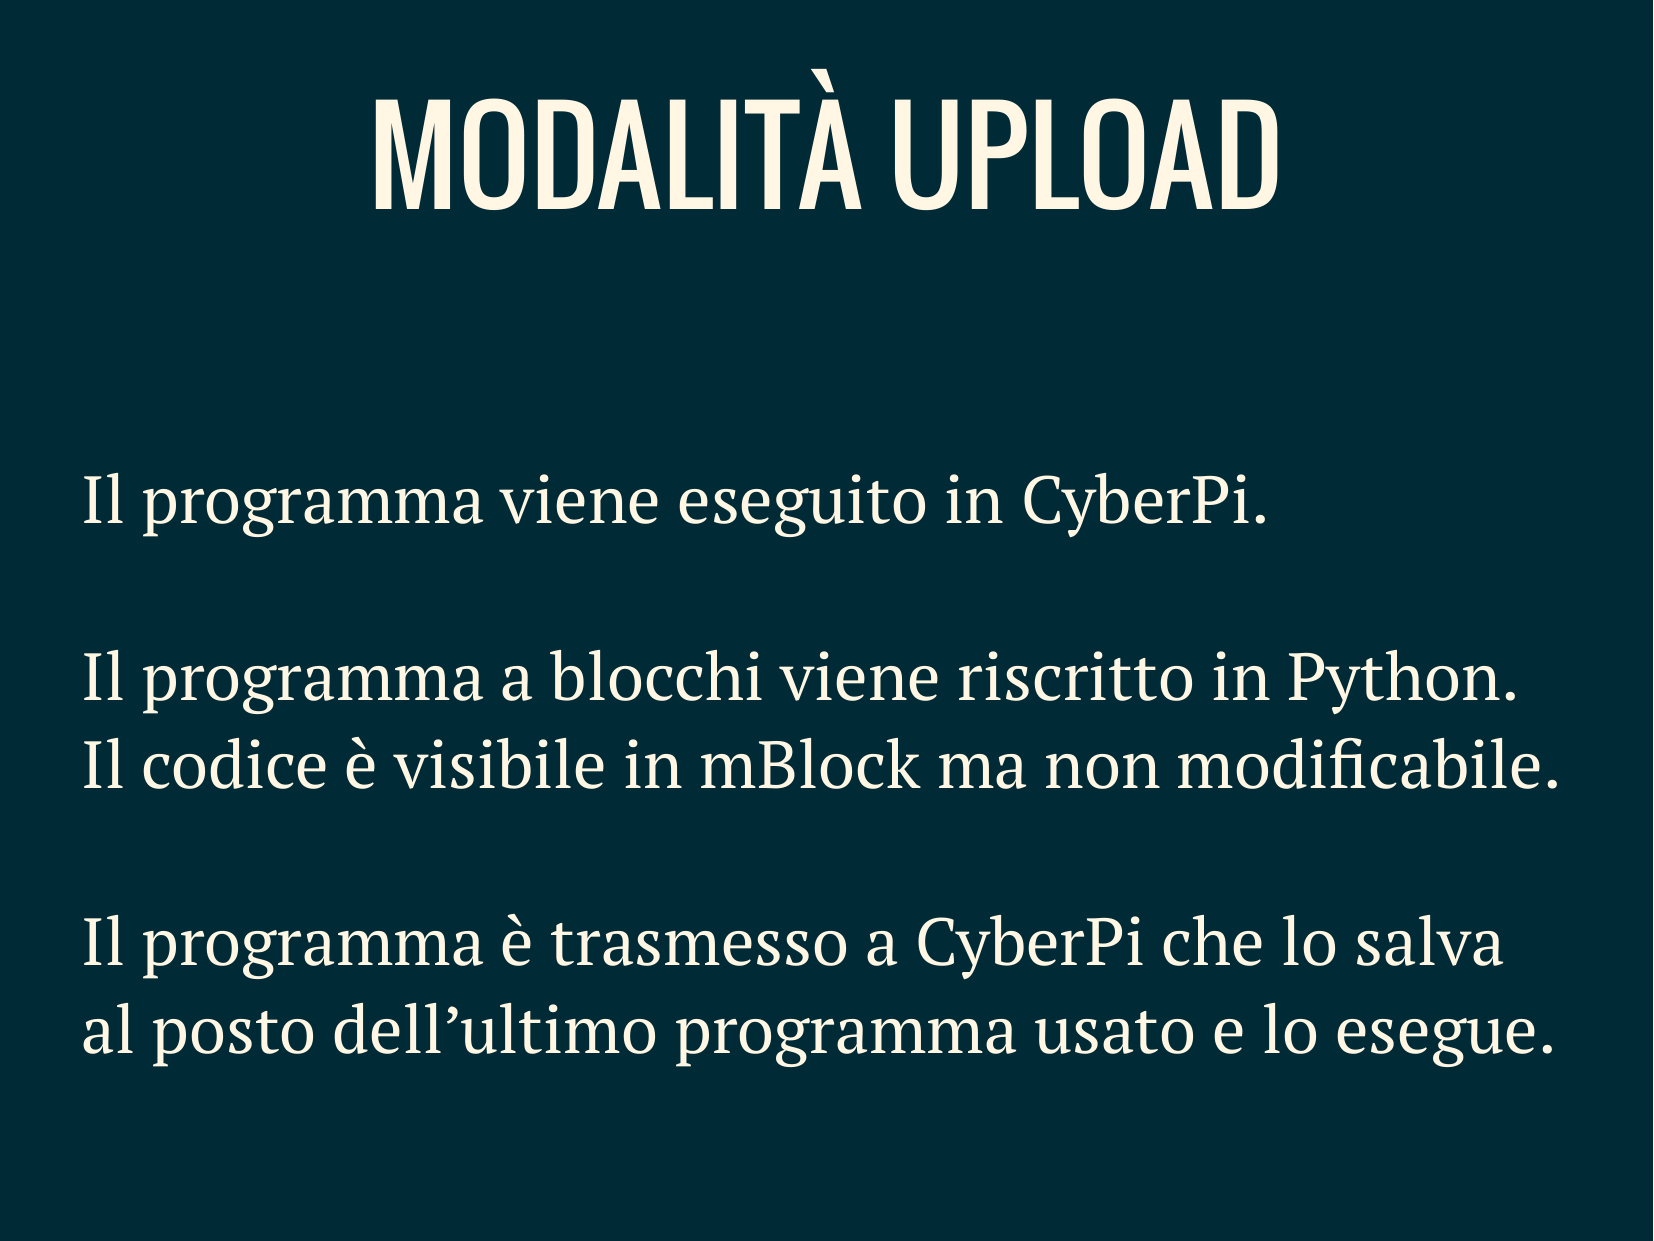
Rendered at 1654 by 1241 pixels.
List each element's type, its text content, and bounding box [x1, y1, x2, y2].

text_box Il programma viene eseguito in CyberPi. Il programma a blocchi viene riscritto in Python. Il codice è visibile in mBlock ma non modificabile. Il programma è trasmesso a CyberPi che lo salva al posto dell’ultimo programma usato e lo esegue. [81, 366, 1570, 1193]
title Modalità Upload [82, 49, 1571, 257]
